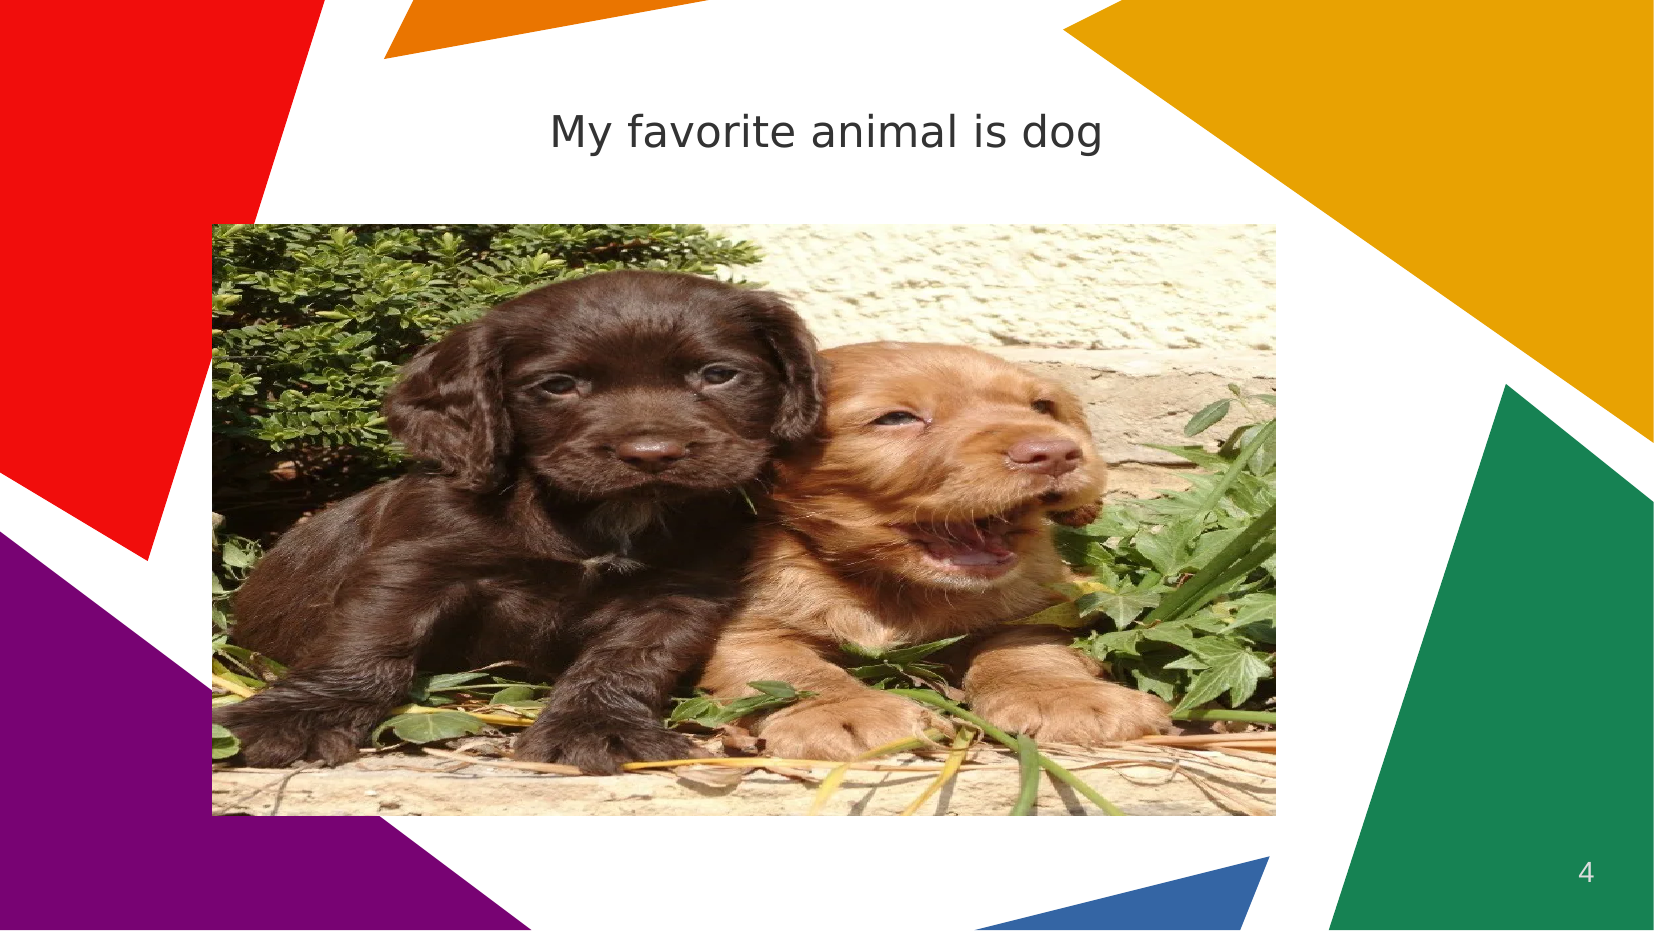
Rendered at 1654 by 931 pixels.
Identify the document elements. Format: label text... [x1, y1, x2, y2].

title My favorite animal is dog [295, 59, 1359, 207]
picture [212, 224, 1276, 816]
